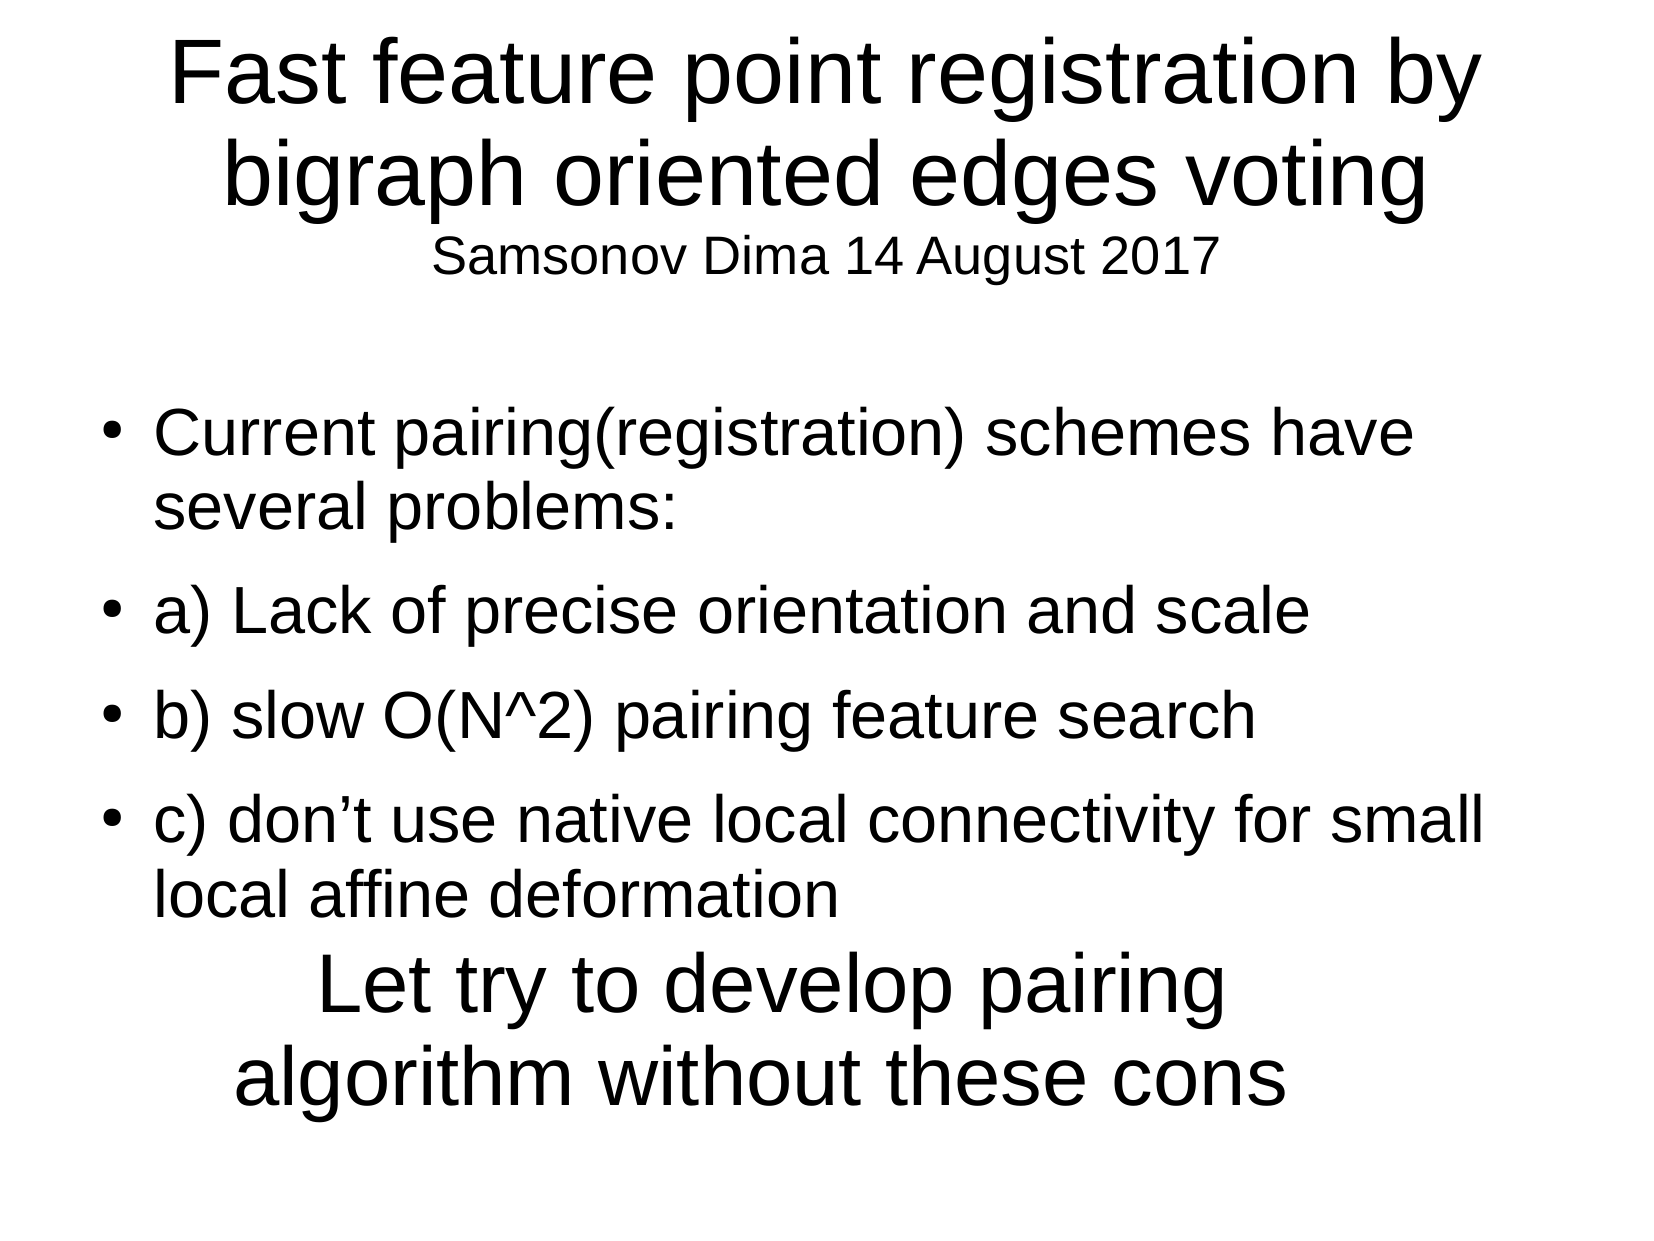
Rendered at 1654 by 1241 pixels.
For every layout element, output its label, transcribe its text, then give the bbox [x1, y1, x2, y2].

text_box Let try to develop pairing algorithm without these cons [120, 930, 1426, 1131]
list Current pairing(registration) schemes have several problems: a) Lack of precise orientation and scale b) slow O(N^2) pairing feature search c) don’t use native local connectivity for small local affine deformation [82, 290, 1571, 1010]
title Fast feature point registration by bigraph oriented edges voting Samsonov Dima 14 August 2017 [82, 20, 1571, 286]
